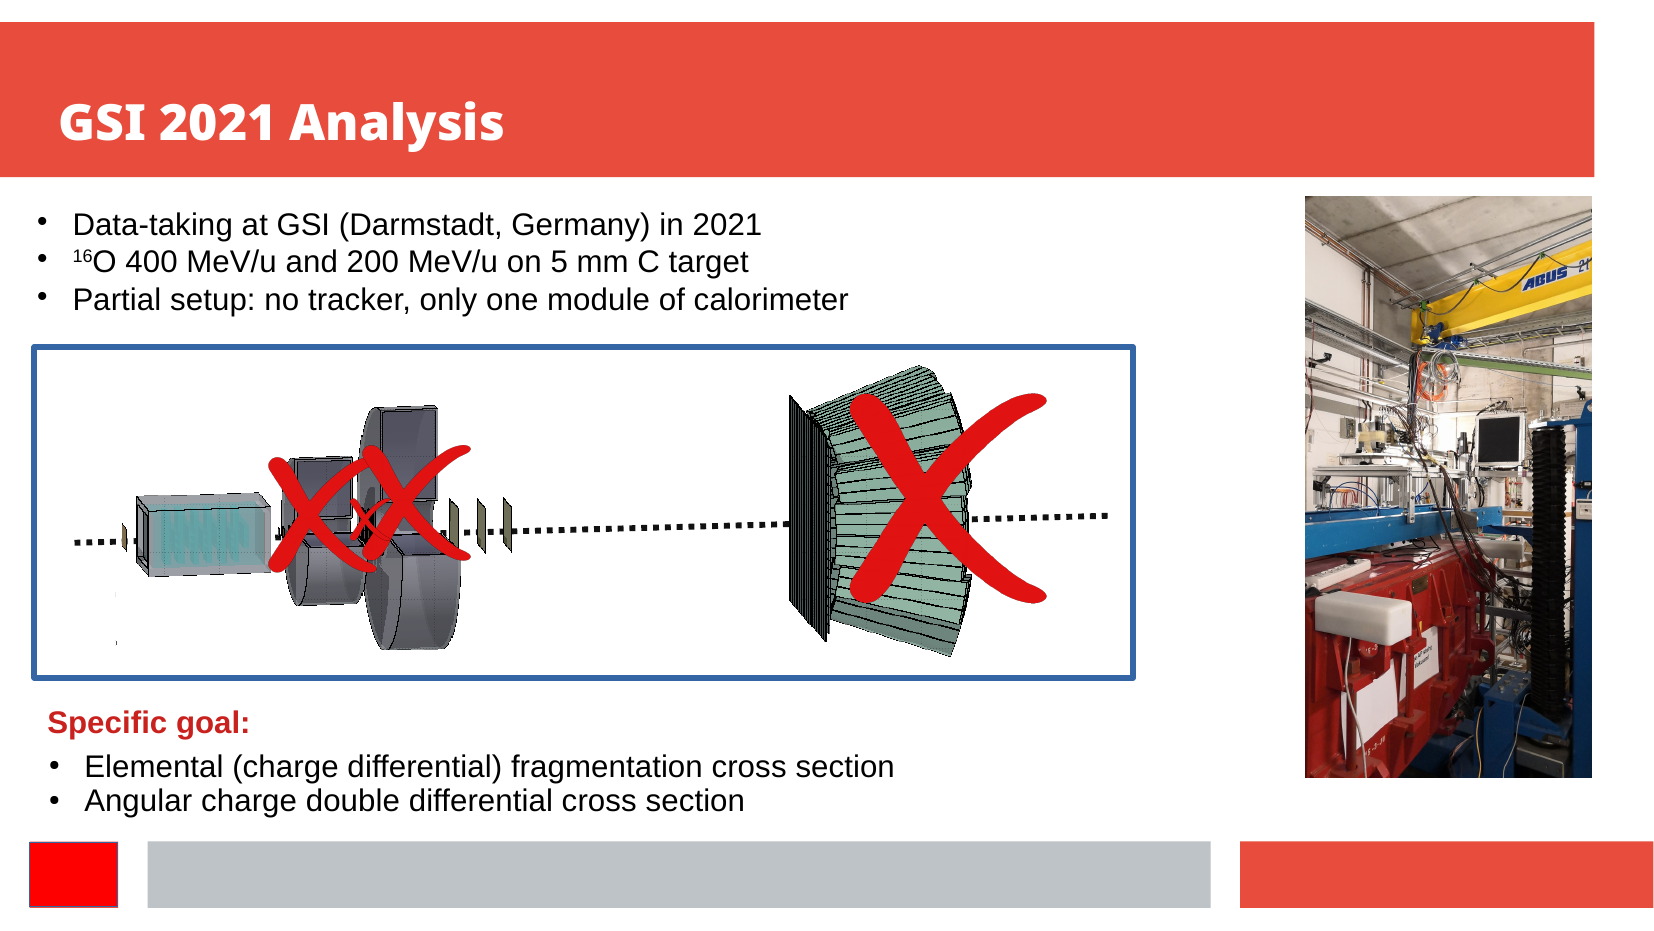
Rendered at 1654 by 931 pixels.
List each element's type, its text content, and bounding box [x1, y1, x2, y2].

picture [115, 360, 1085, 665]
text_box Elemental (charge differential) fragmentation cross section Angular charge double differential cross section [34, 741, 990, 845]
text_box Data-taking at GSI (Darmstadt, Germany) in 2021 16O 400 MeV/u and 200 MeV/u on 5 mm C target Partial setup: no tracker, only one module of calorimeter [22, 196, 1180, 338]
title GSI 2021 Analysis [59, 44, 1595, 156]
picture [1305, 196, 1592, 778]
text_box [29, 842, 118, 907]
text_box Specific goal: [0, 694, 1254, 752]
